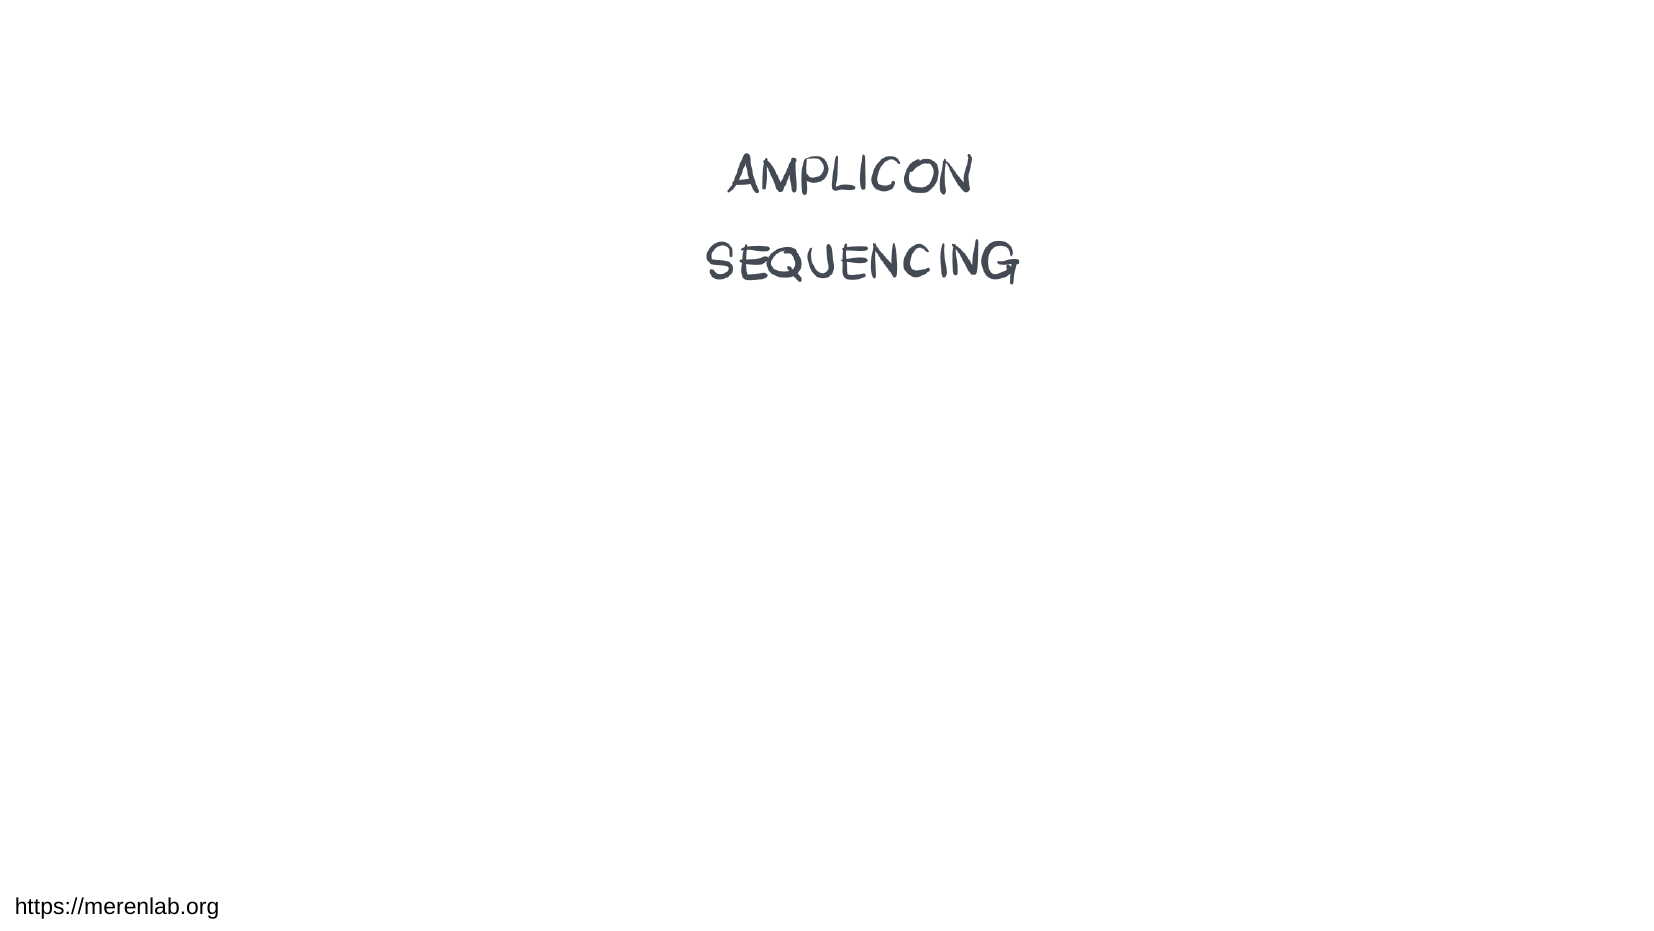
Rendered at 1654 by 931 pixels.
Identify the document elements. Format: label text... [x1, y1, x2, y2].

picture [0, 0, 1654, 931]
text_box https://merenlab.org [0, 886, 559, 931]
